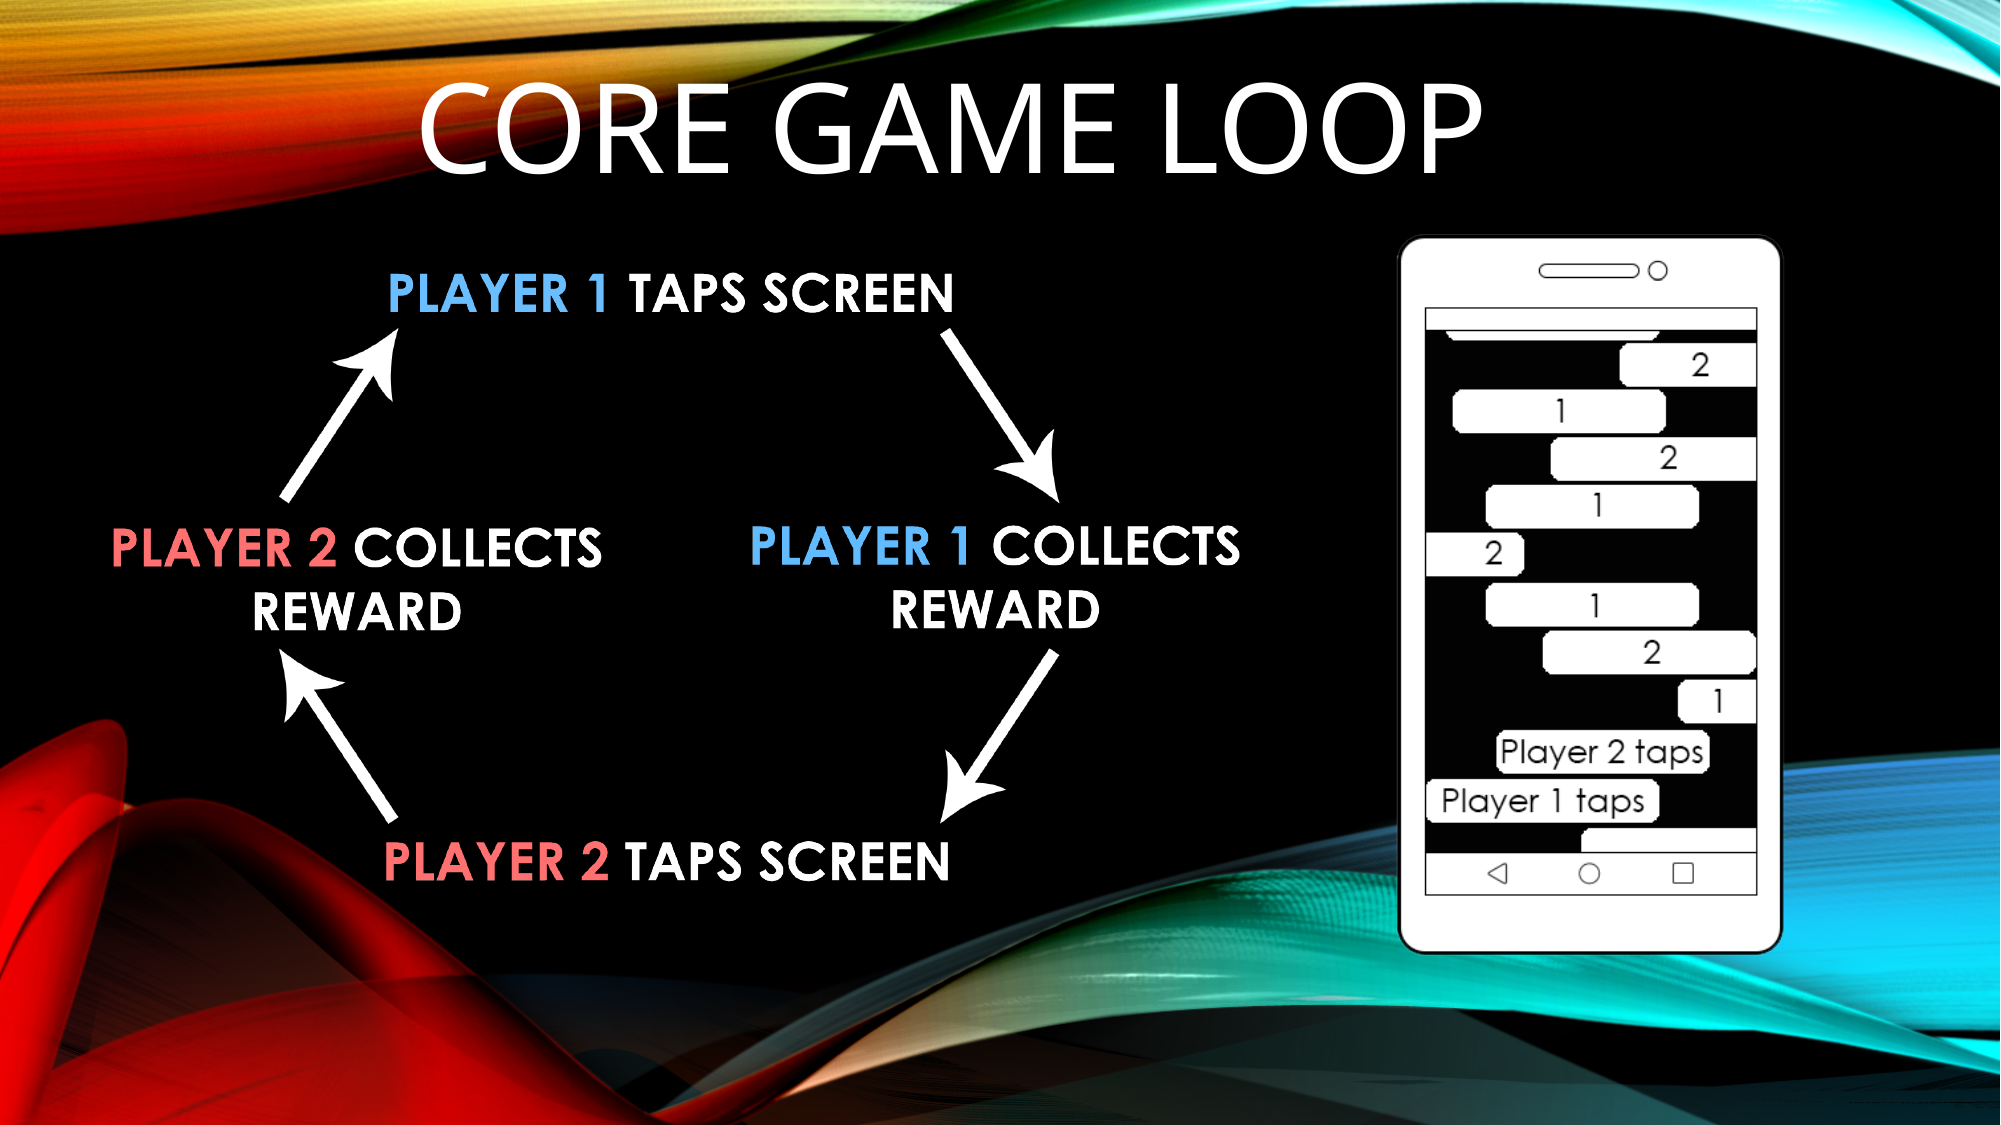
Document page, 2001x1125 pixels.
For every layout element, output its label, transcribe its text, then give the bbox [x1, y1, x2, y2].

picture [77, 221, 1274, 1058]
picture [1380, 221, 1796, 970]
title Core game loop [399, 57, 1613, 189]
